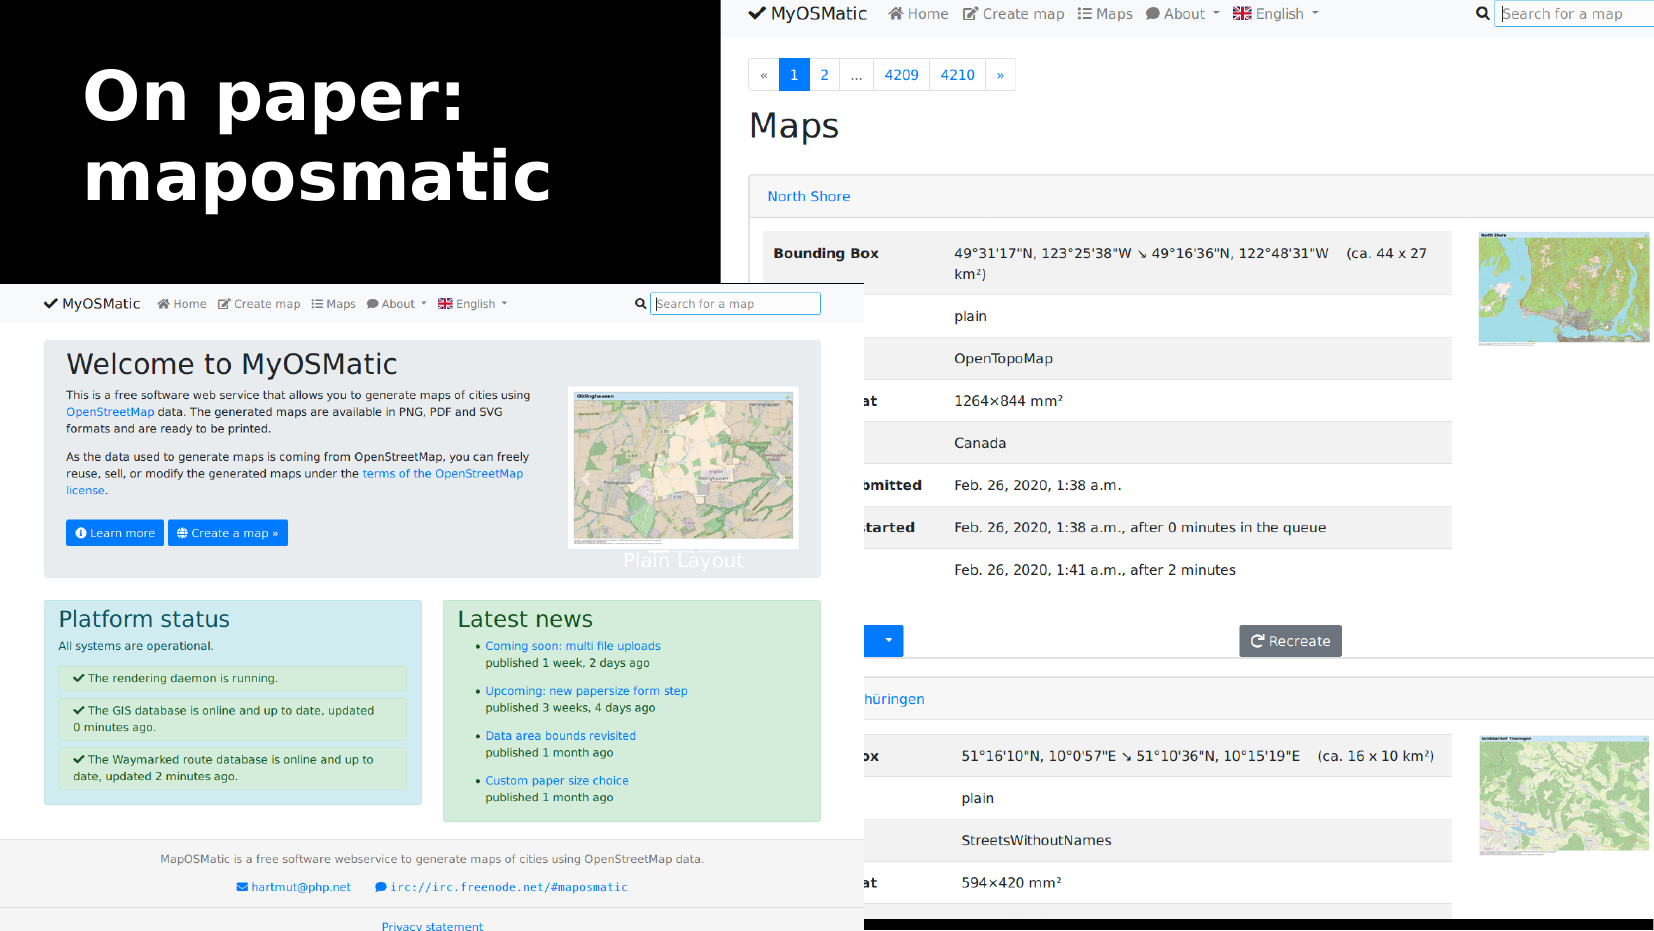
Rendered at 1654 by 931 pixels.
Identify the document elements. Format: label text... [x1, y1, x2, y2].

picture [0, 0, 1654, 931]
title On paper: maposmatic [82, 56, 720, 217]
